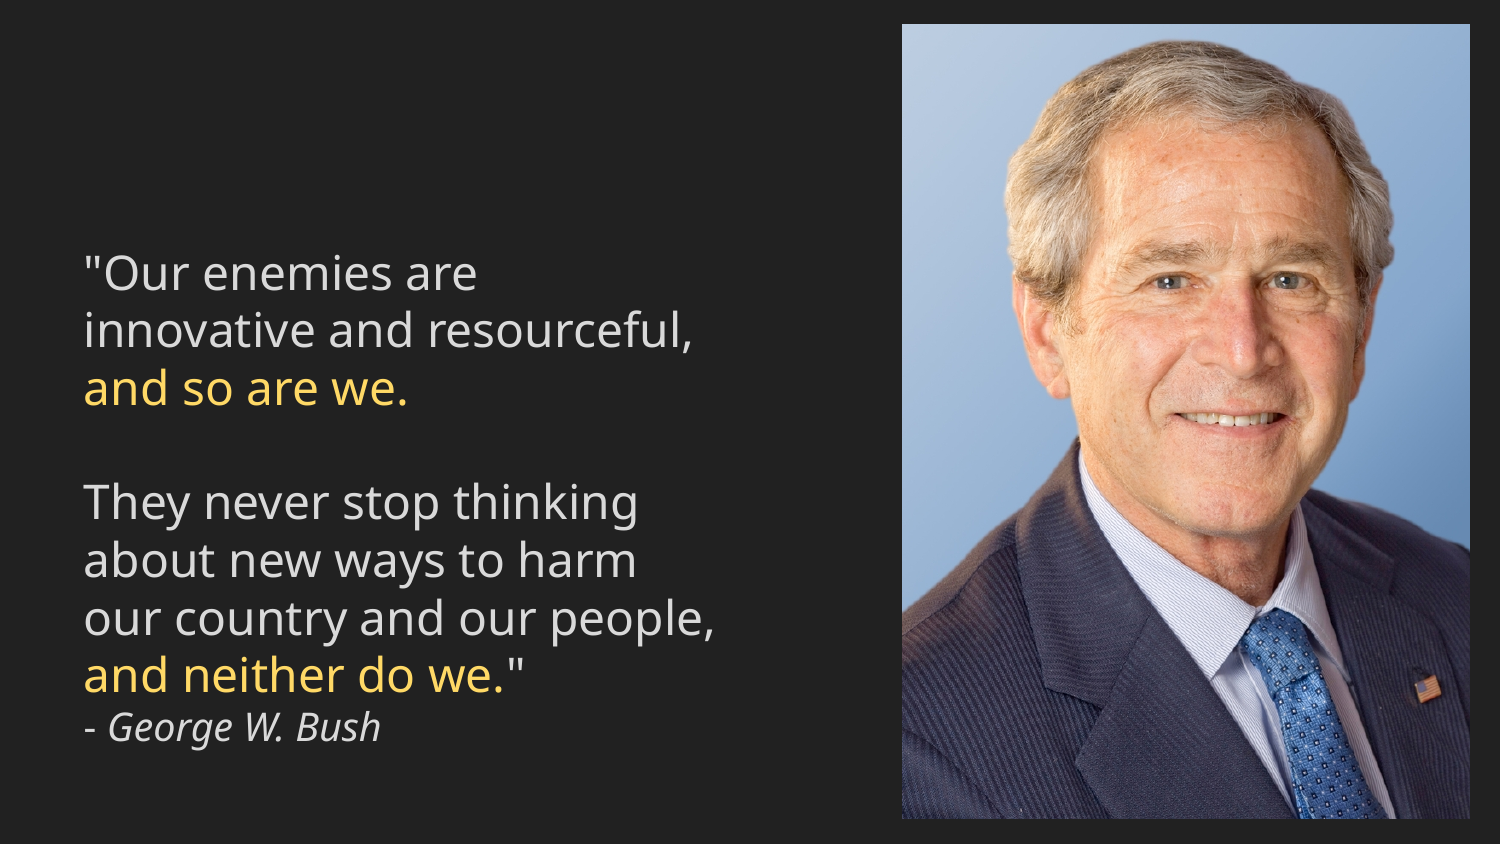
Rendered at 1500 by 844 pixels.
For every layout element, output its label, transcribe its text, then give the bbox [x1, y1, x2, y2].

text_box "Our enemies are innovative and resourceful, and so are we. They never stop thinking about new ways to harm our country and our people, and neither do we." - George W. Bush [0, 227, 735, 765]
picture [902, 24, 1470, 819]
